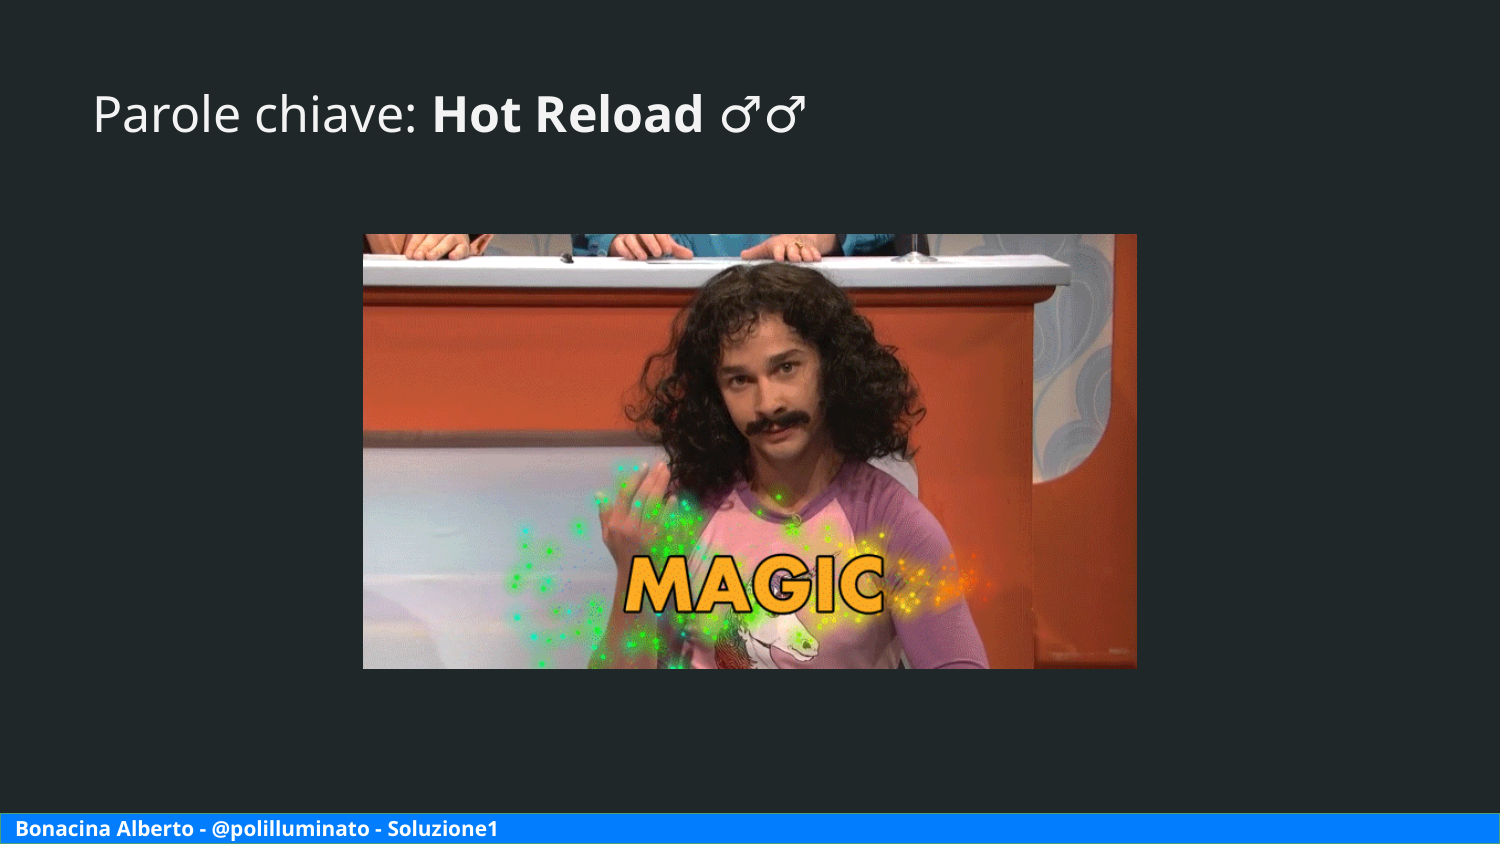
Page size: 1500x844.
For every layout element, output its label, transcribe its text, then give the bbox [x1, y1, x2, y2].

picture [363, 234, 1137, 669]
text_box Parole chiave: Hot Reload 🧙‍♂️ [77, 67, 799, 159]
text_box Bonacina Alberto - @polilluminato - Soluzione1 [0, 800, 1500, 844]
